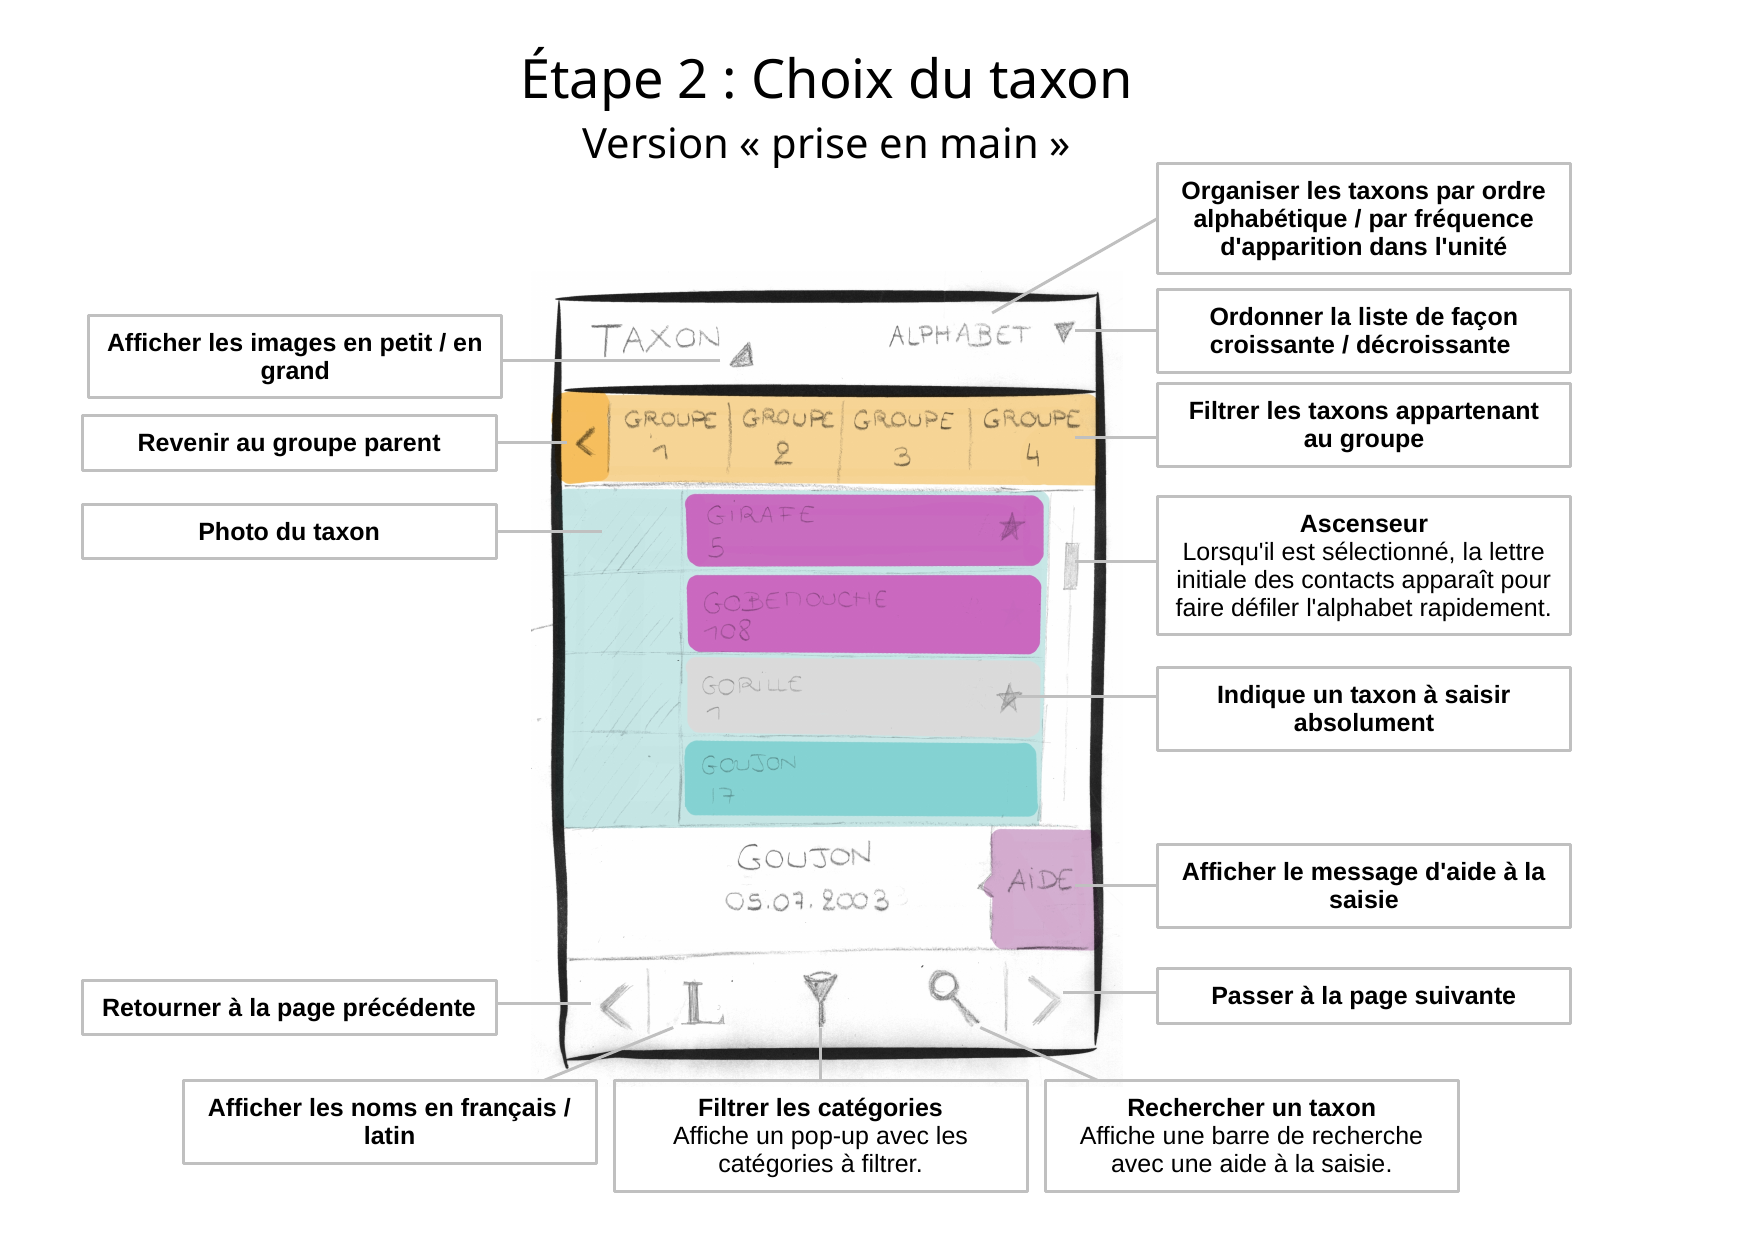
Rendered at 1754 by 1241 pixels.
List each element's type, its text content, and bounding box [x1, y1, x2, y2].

list Ascenseur Lorsqu'il est sélectionné, la lettre initiale des contacts apparaît pour faire défiler l'alphabet rapidement. [1157, 496, 1571, 635]
list Indique un taxon à saisir absolument [1157, 667, 1571, 751]
text_box Organiser les taxons par ordre alphabétique / par fréquence d'apparition dans l'unité [1157, 210, 1571, 274]
list Retourner à la page précédente [82, 980, 497, 1035]
list Photo du taxon [82, 504, 497, 559]
picture [531, 271, 1123, 1087]
list Afficher les images en petit / en grand [88, 315, 502, 398]
title Étape 2 : Choix du taxon Version « prise en main » [0, 2, 1654, 210]
list Afficher les noms en français / latin [183, 1080, 597, 1164]
list Afficher le message d'aide à la saisie [1157, 844, 1571, 928]
list Passer à la page suivante [1157, 968, 1571, 1024]
list Rechercher un taxon Affiche une barre de recherche avec une aide à la saisie. [1045, 1080, 1459, 1192]
list Ordonner la liste de façon croissante / décroissante [1157, 289, 1571, 373]
list Filtrer les taxons appartenant au groupe [1157, 383, 1571, 467]
list Filtrer les catégories Affiche un pop-up avec les catégories à filtrer. [614, 1080, 1028, 1192]
list Revenir au groupe parent [82, 415, 497, 471]
